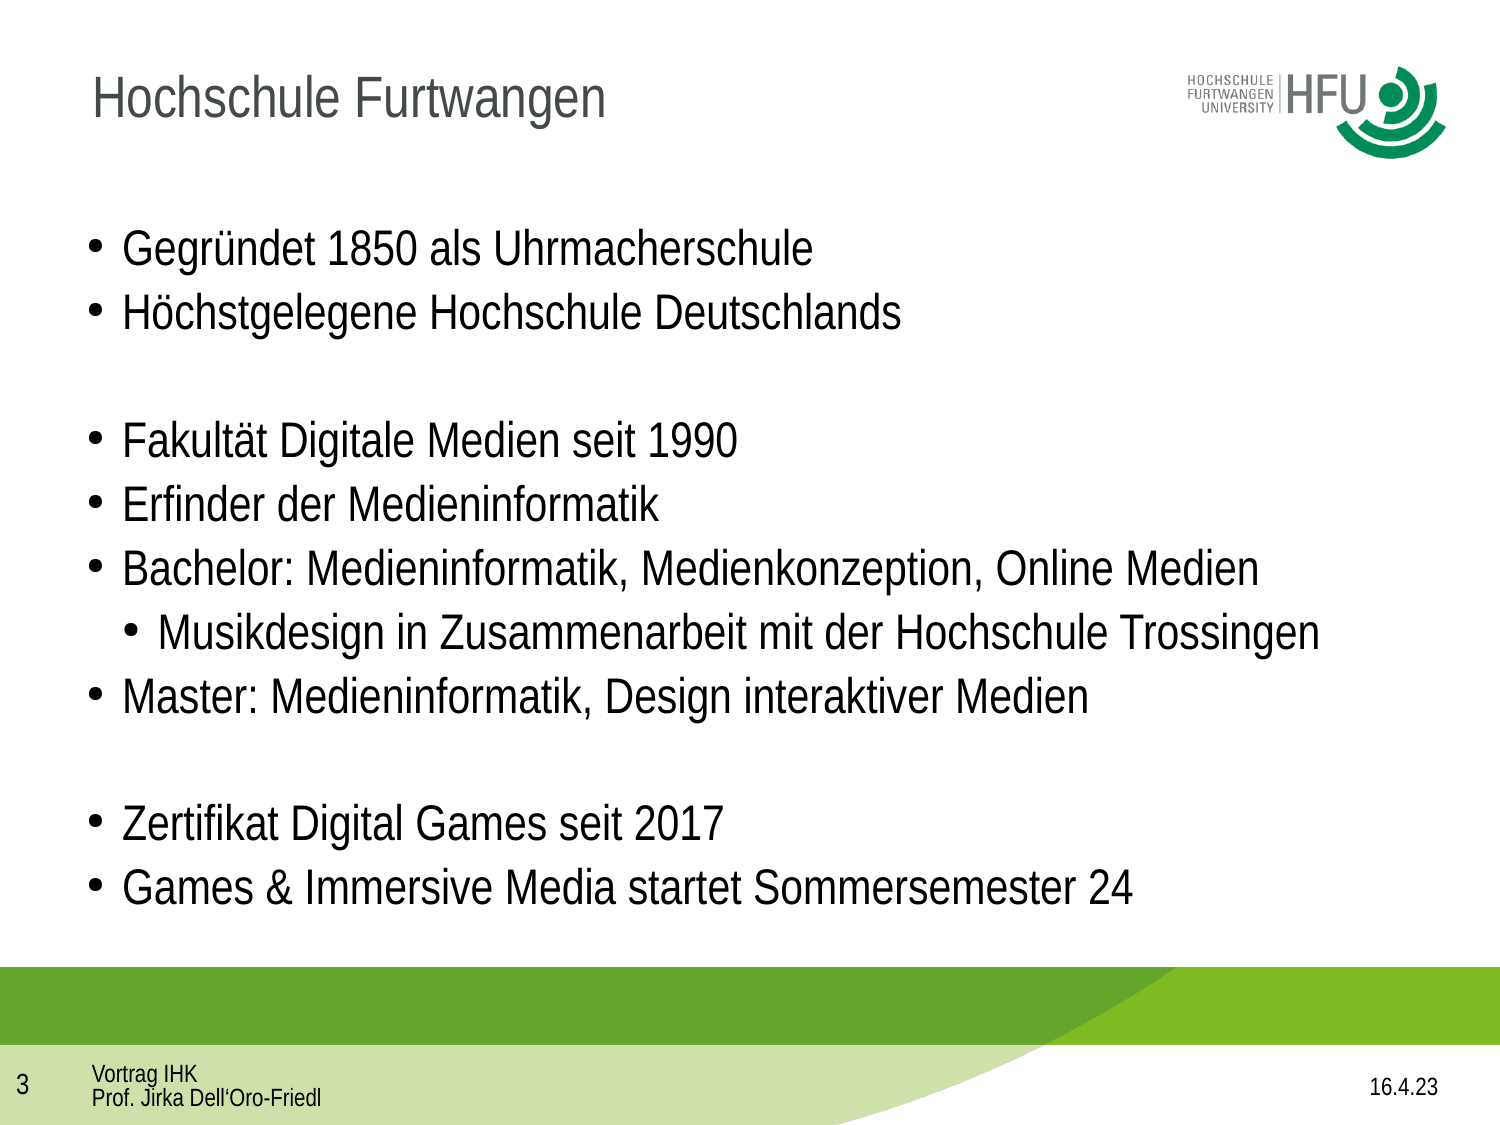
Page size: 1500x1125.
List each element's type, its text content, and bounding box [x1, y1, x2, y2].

picture [1166, 53, 1454, 164]
title Hochschule Furtwangen [77, 64, 1353, 153]
picture [0, 967, 1500, 1125]
text_box Gegründet 1850 als Uhrmacherschule Höchstgelegene Hochschule Deutschlands Fakultät Digitale Medien seit 1990 Erfinder der Medieninformatik Bachelor: Medieninformatik, Medienkonzeption, Online Medien Musikdesign in Zusammenarbeit mit der Hochschule Trossingen Master: Medieninformatik, Design interaktiver Medien Zertifikat Digital Games seit 2017 Games & Immersive Media startet Sommersemester 24 [71, 163, 1405, 911]
